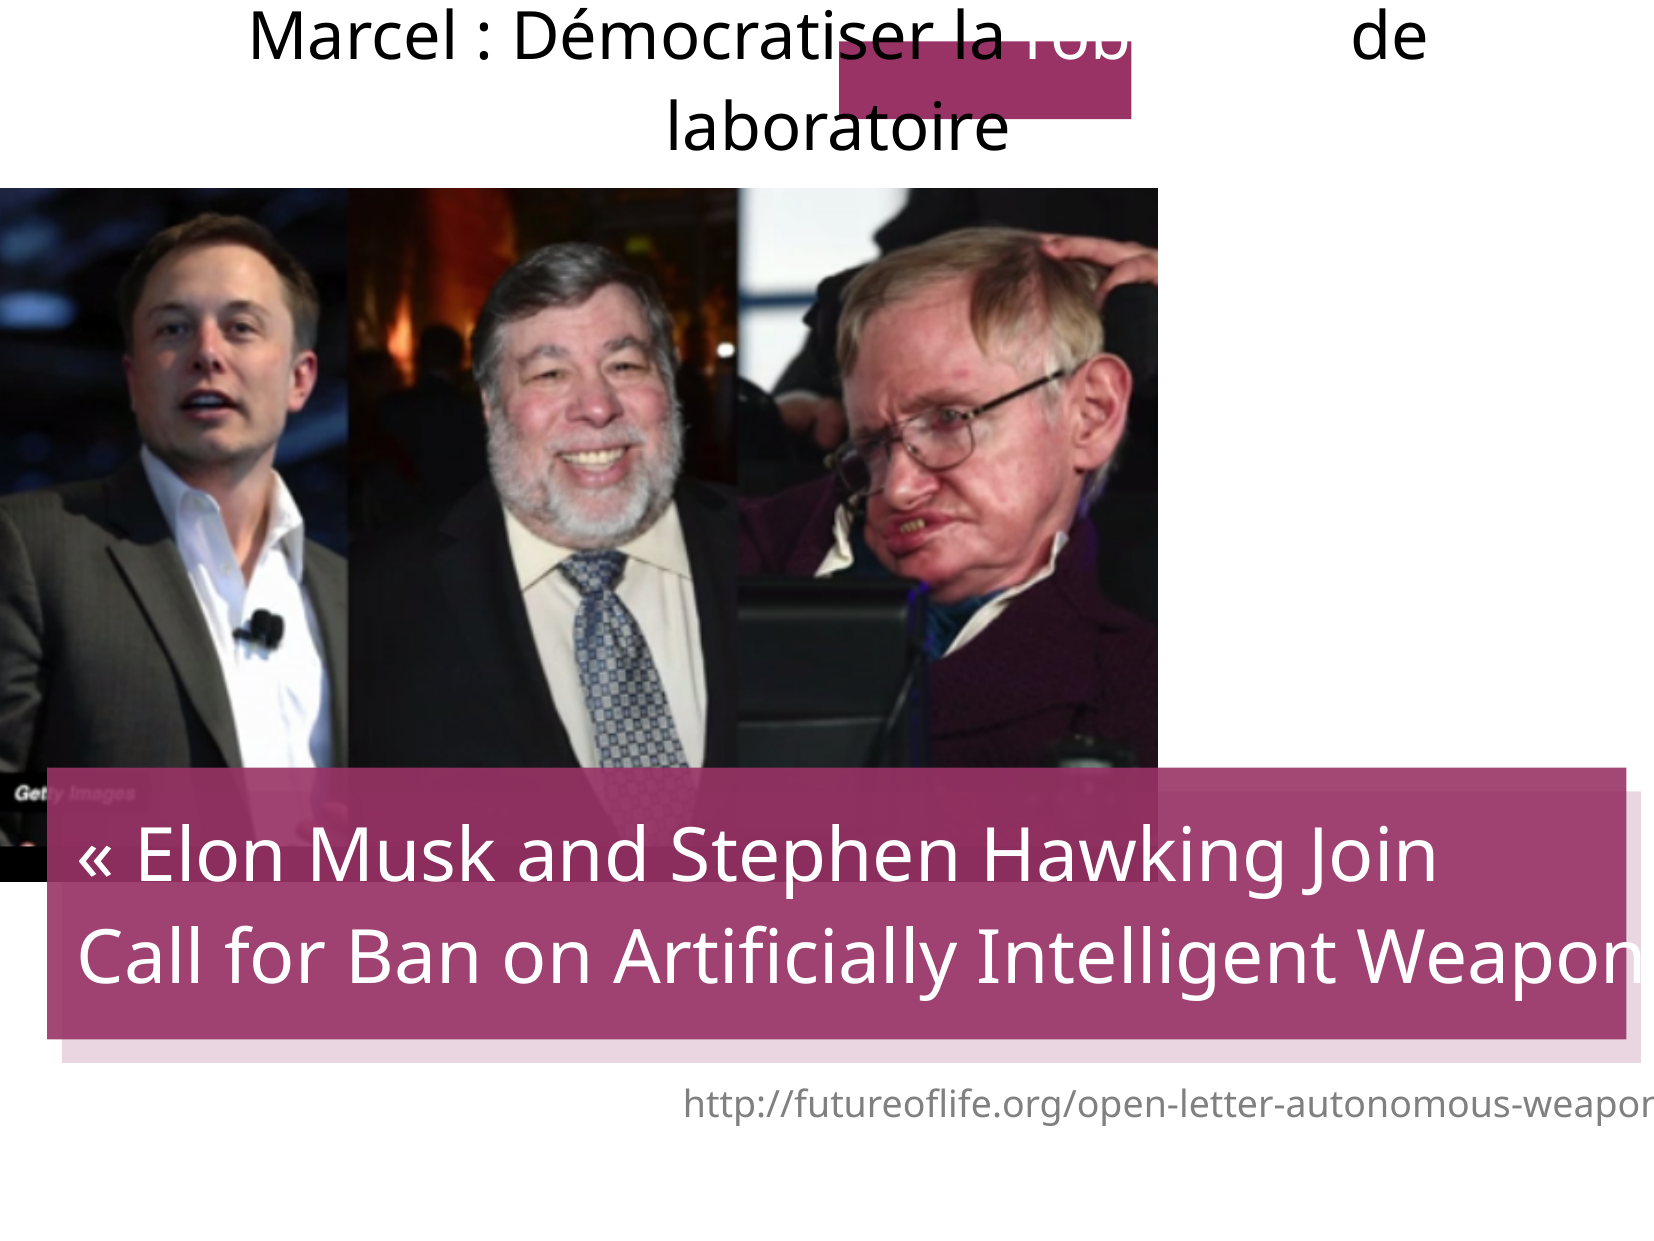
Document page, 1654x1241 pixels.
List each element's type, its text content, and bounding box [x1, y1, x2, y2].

text_box [47, 767, 1641, 1063]
title Marcel : Démocratiser la robotique de laboratoire [94, 35, 1583, 123]
text_box « Elon Musk and Stephen Hawking Join Call for Ban on Artificially Intelligent Weapons » [61, 793, 1627, 1028]
text_box http://futureoflife.org/open-letter-autonomous-weapons/ [668, 1070, 1627, 1134]
picture [0, 188, 1158, 882]
